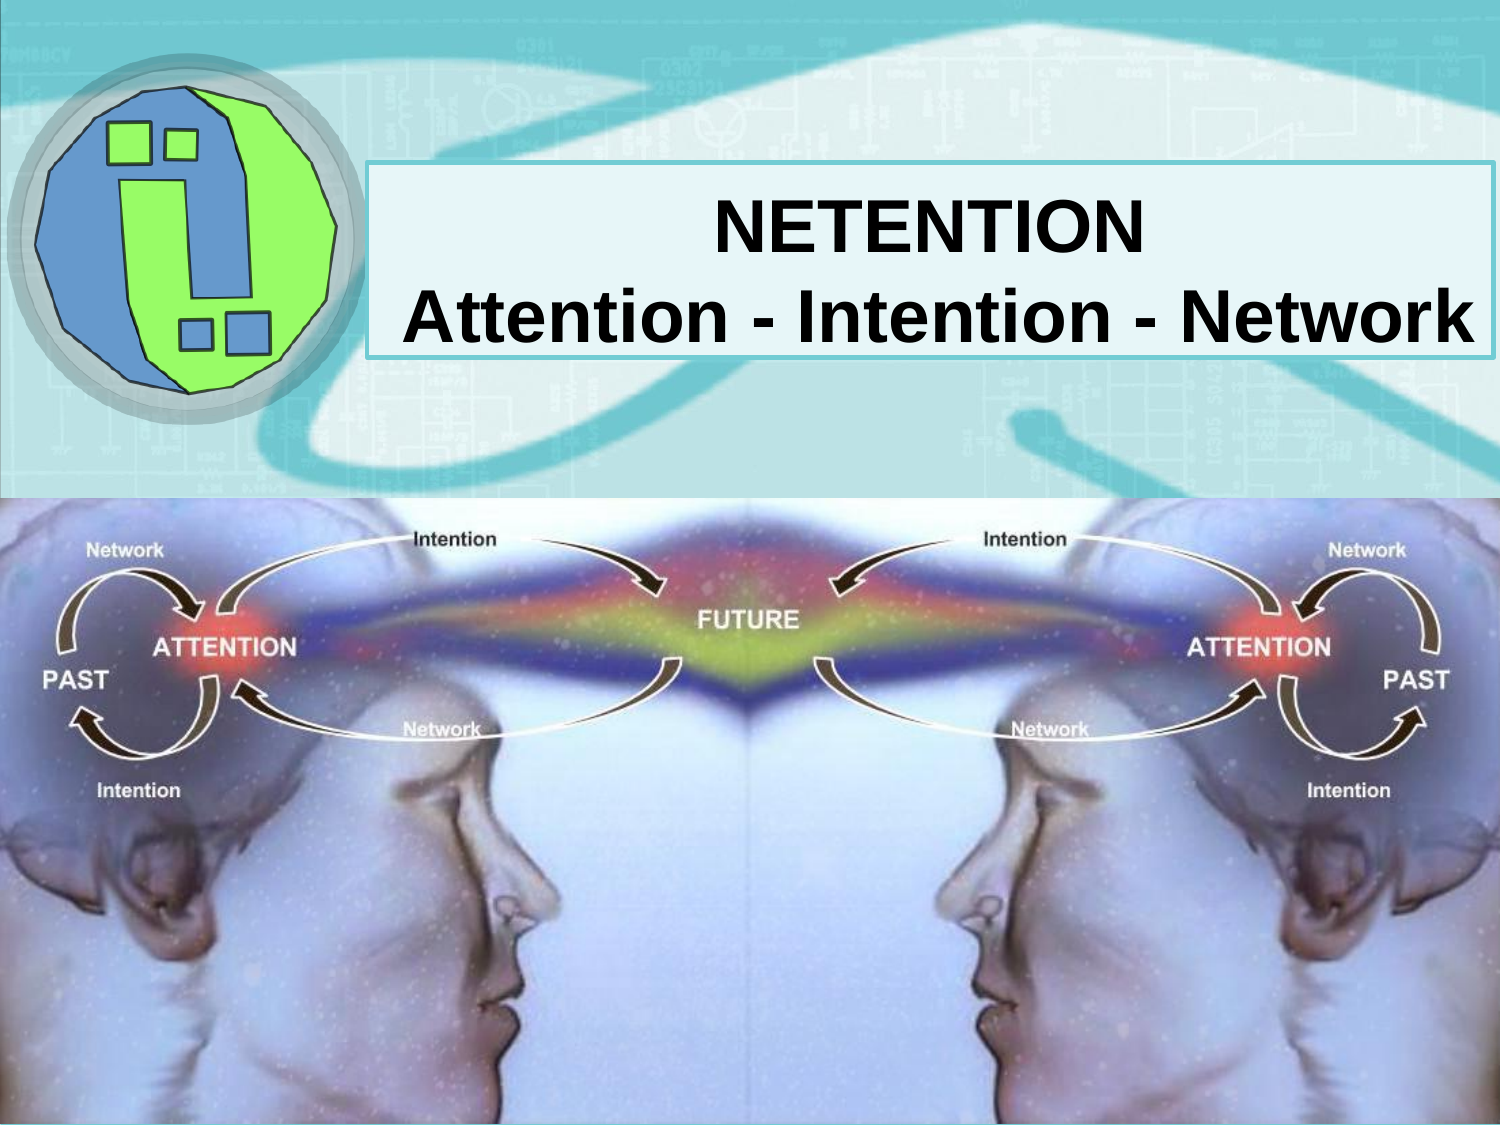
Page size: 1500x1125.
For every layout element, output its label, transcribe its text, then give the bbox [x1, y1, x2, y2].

text_box [0, 0, 1500, 1125]
text_box NETENTION Attention - Intention - Network [367, 162, 1494, 358]
